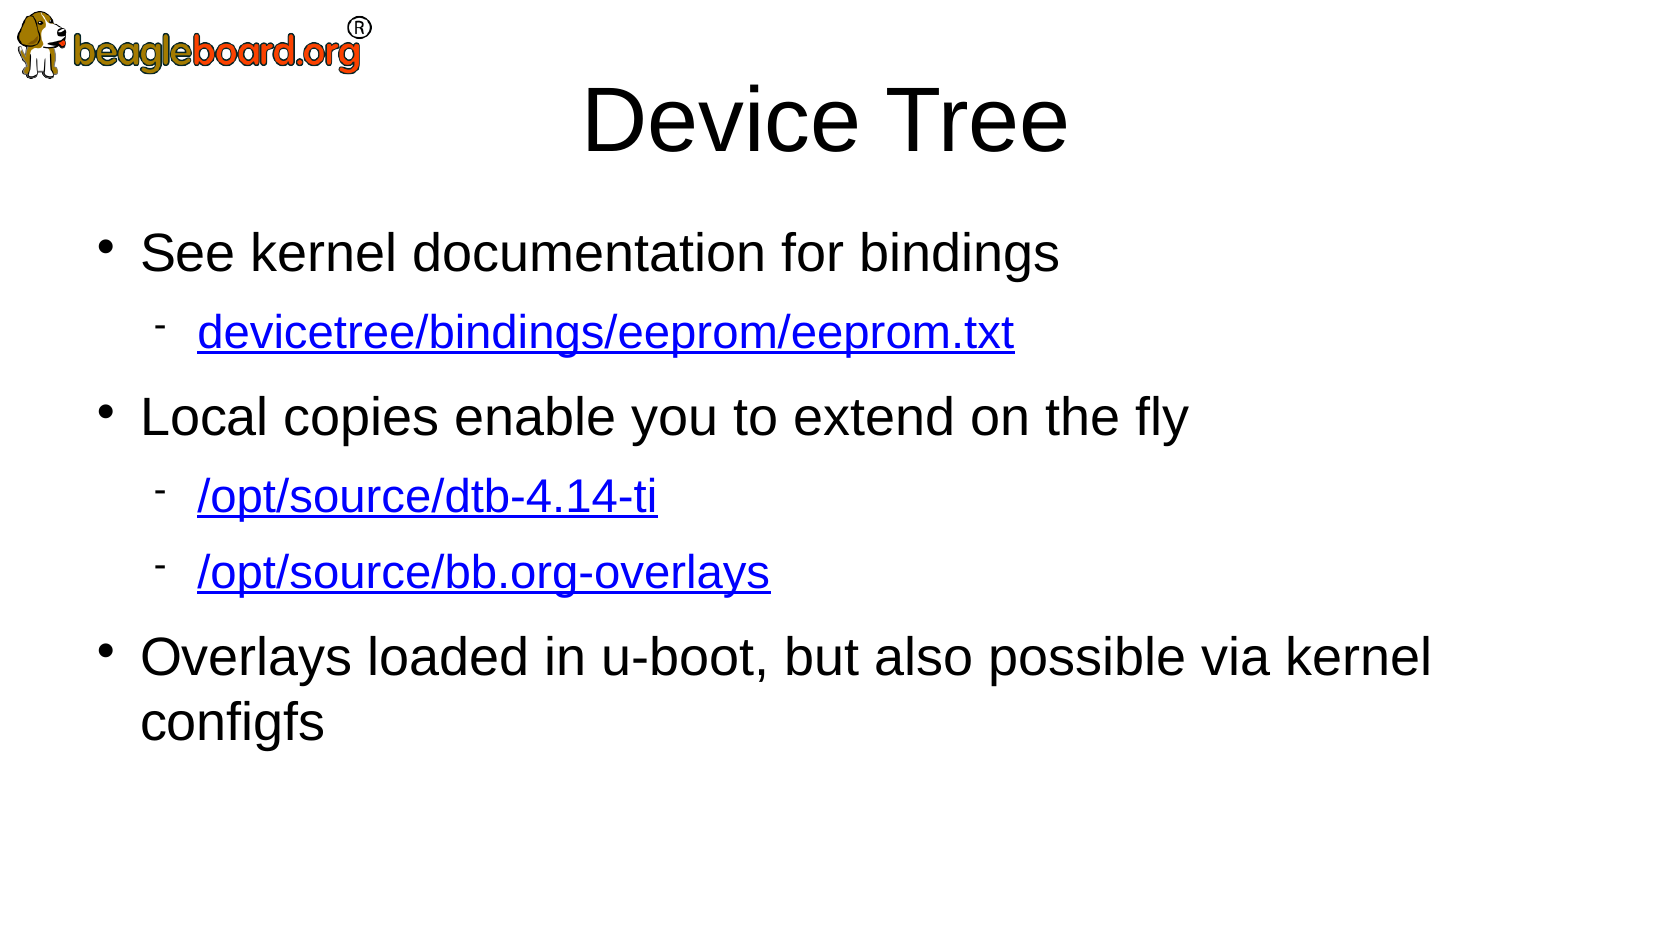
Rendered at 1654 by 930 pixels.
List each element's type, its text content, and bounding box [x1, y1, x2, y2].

text_box See kernel documentation for bindings devicetree/bindings/eeprom/eeprom.txt Local copies enable you to extend on the fly /opt/source/dtb-4.14-ti /opt/source/bb.org-overlays Overlays loaded in u-boot, but also possible via kernel configfs [82, 217, 1571, 757]
picture [17, 11, 372, 79]
text_box Device Tree [82, 36, 1571, 193]
